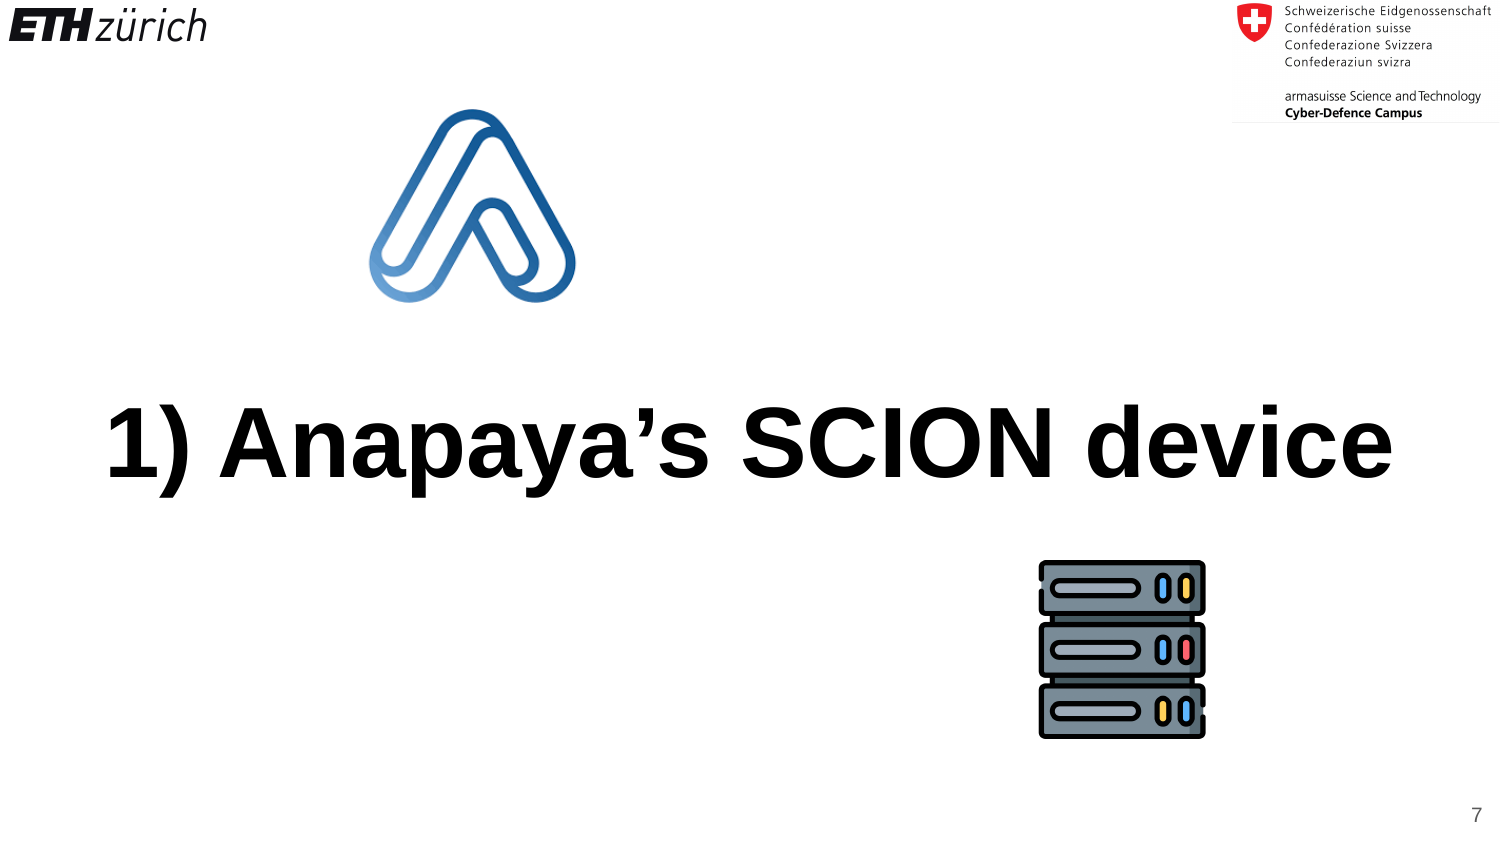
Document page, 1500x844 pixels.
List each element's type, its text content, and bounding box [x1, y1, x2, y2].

picture [1033, 560, 1211, 739]
picture [8, 8, 207, 42]
picture [1232, 0, 1500, 123]
text_box 1) Anapaya’s SCION device [0, 236, 1500, 650]
picture [354, 88, 591, 325]
